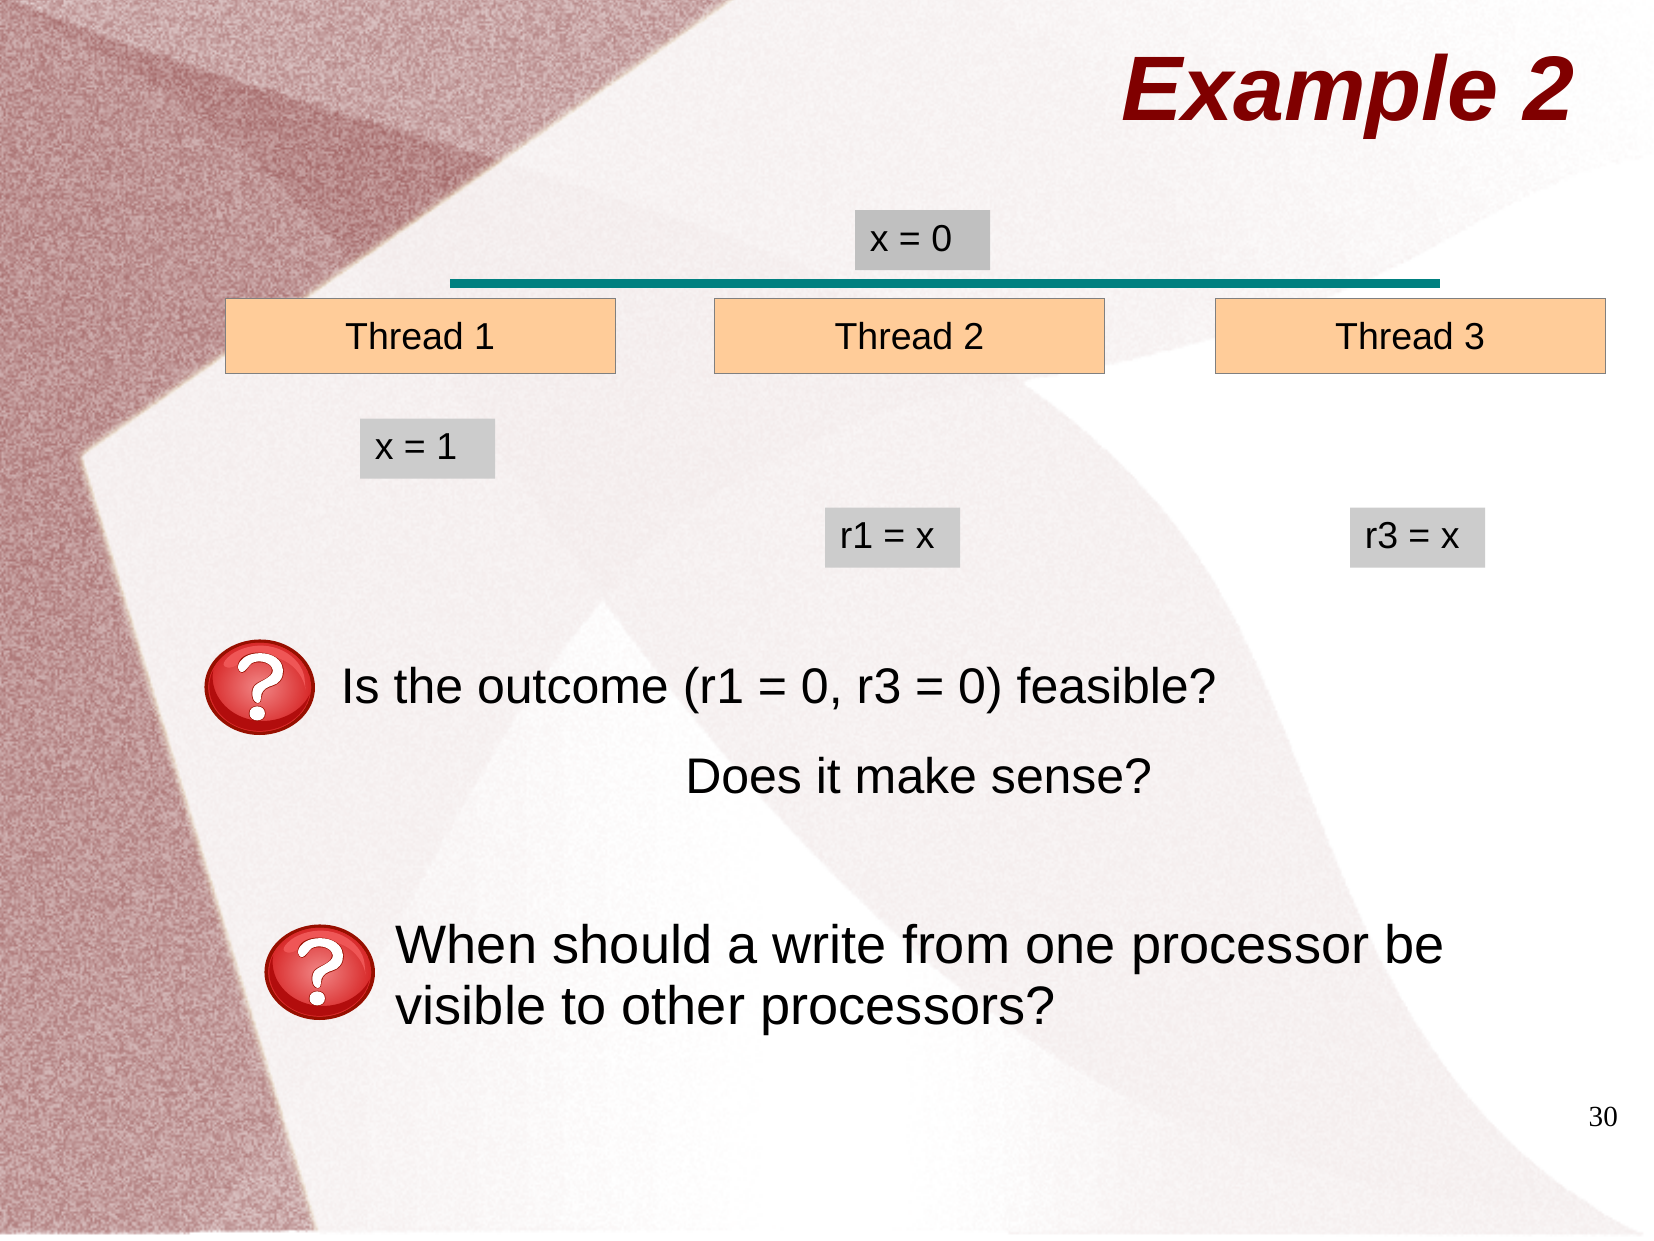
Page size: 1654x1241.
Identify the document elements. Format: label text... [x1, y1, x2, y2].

text_box x = 1 [360, 418, 496, 479]
text_box Thread 2 [714, 298, 1105, 374]
picture [0, 0, 1654, 1241]
title Example 2 [565, 0, 1576, 193]
text_box x = 0 [855, 210, 991, 271]
text_box r1 = x [825, 507, 961, 568]
list Does it make sense? [614, 748, 1201, 813]
list When should a write from one processor be visible to other processors? [324, 915, 1601, 1037]
text_box Thread 1 [225, 298, 616, 374]
text_box Thread 3 [1215, 298, 1606, 374]
text_box r3 = x [1350, 507, 1486, 568]
list Is the outcome (r1 = 0, r3 = 0) feasible? [316, 658, 1546, 724]
